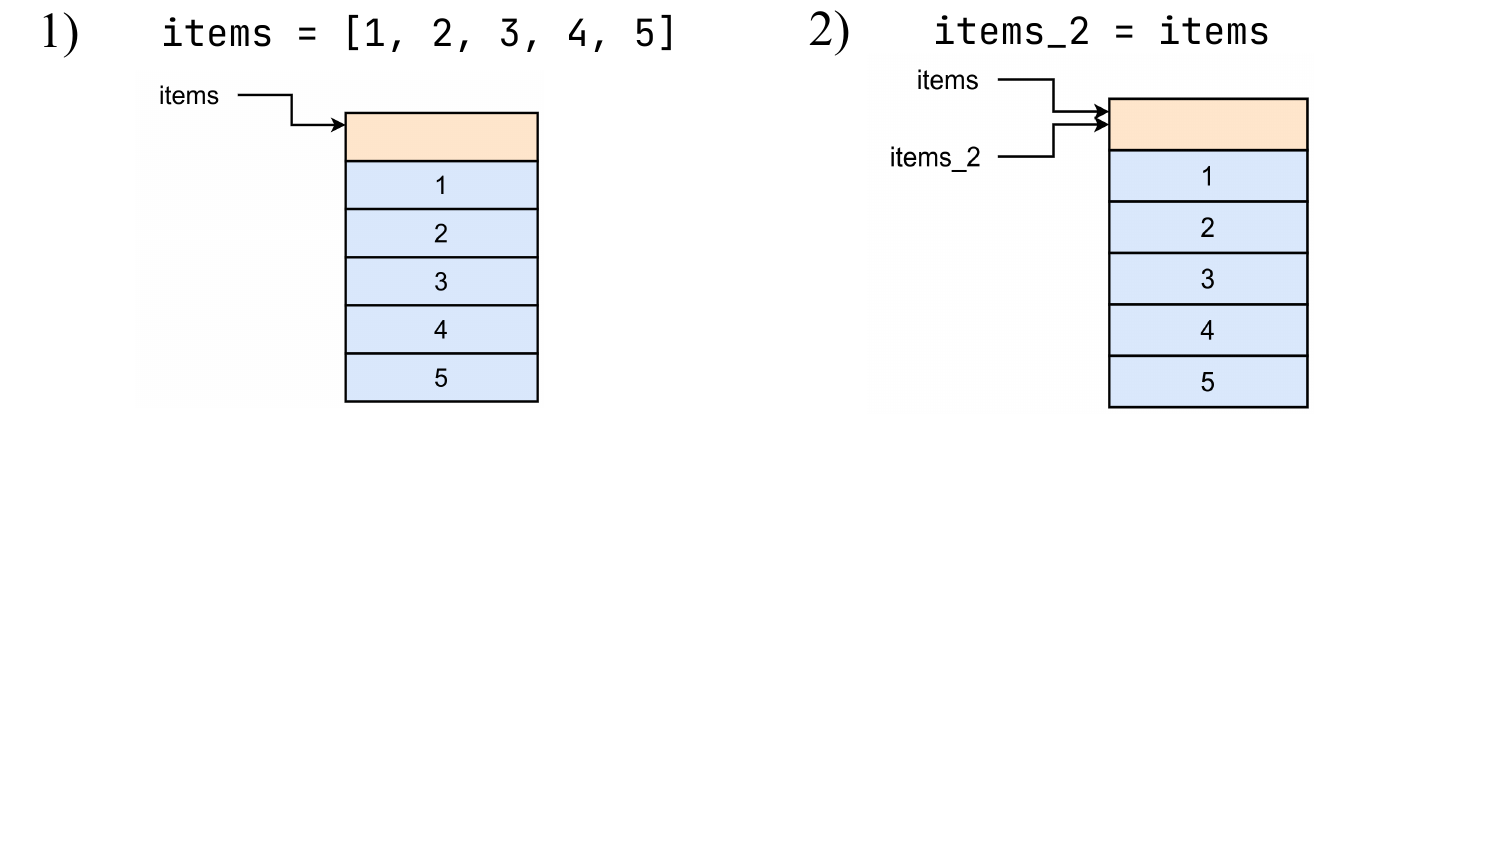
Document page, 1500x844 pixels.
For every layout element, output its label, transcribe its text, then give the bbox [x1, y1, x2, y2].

text_box items = [1, 2, 3, 4, 5] [161, 1, 694, 62]
text_box 2) [809, 0, 866, 64]
text_box items_2 = items [933, 0, 1286, 60]
text_box 1) [37, 0, 95, 65]
picture [867, 53, 1314, 414]
picture [135, 70, 544, 408]
